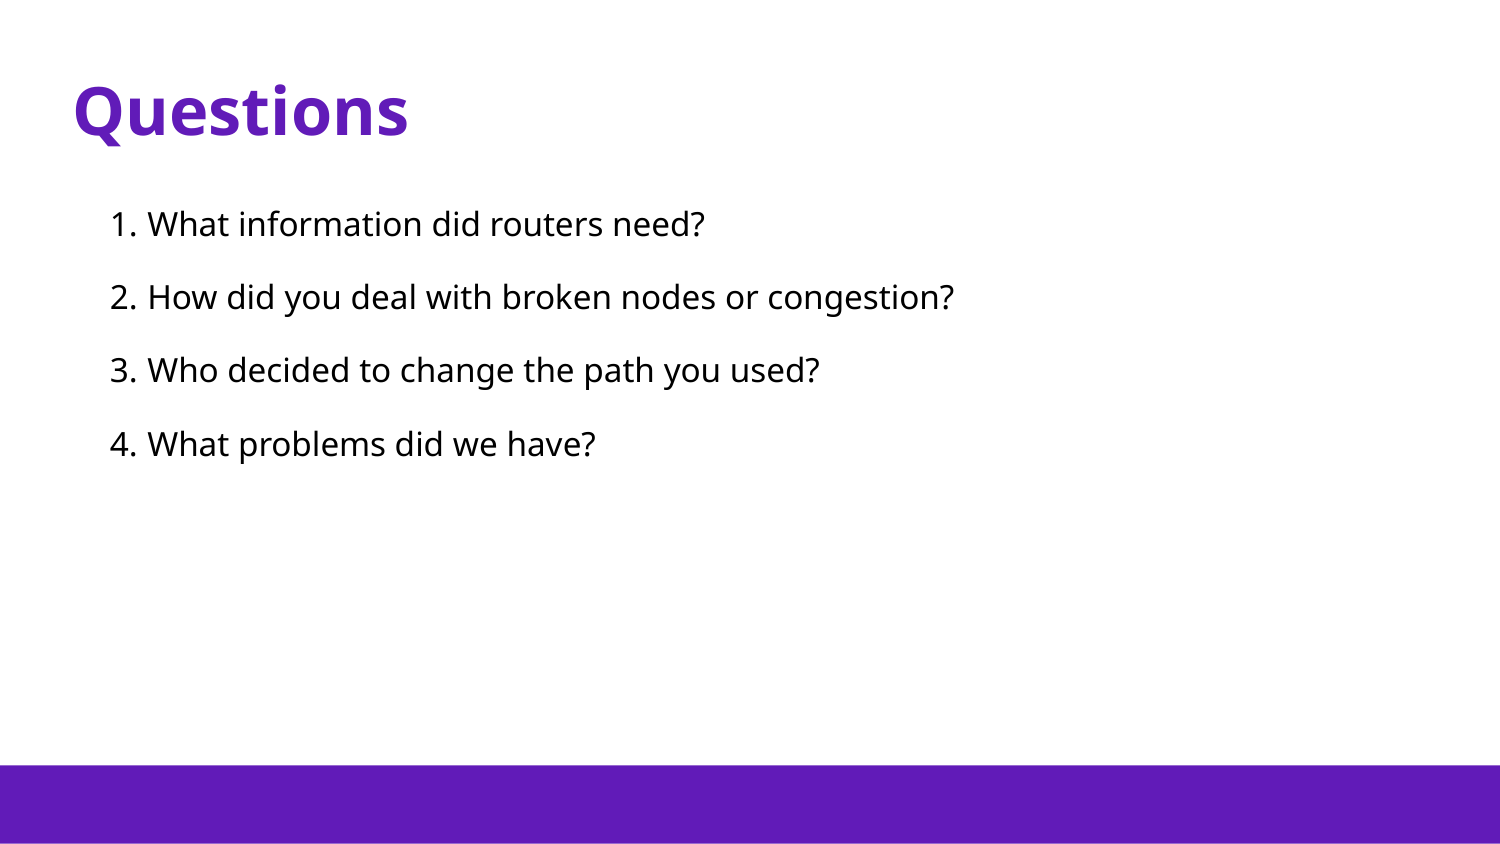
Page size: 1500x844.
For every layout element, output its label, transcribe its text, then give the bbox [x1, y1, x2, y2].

title Questions [57, 54, 1273, 164]
list What information did routers need? How did you deal with broken nodes or congestion? Who decided to change the path you used? What problems did we have? [57, 188, 1273, 709]
